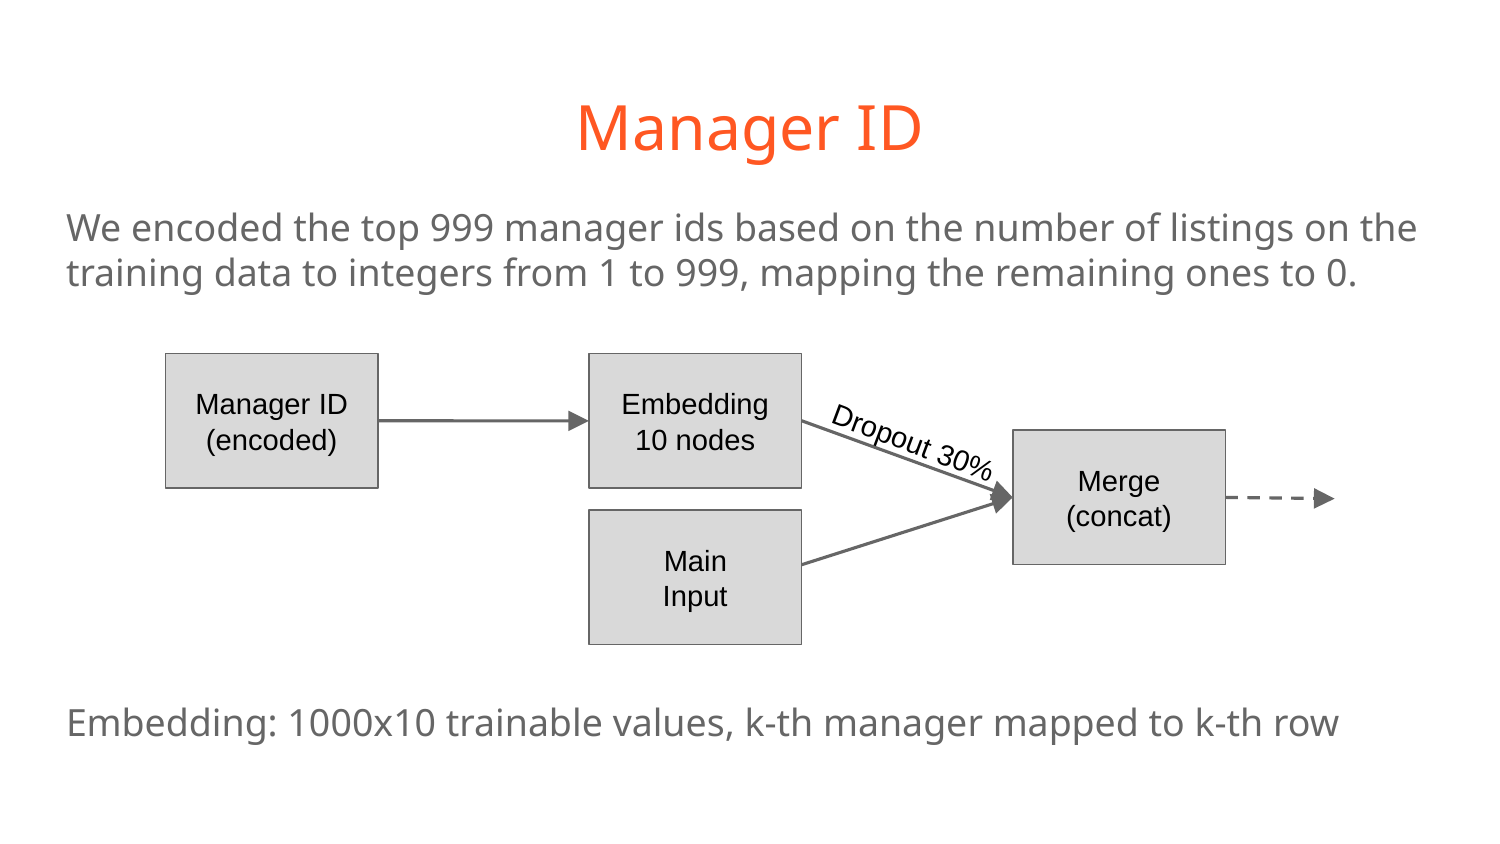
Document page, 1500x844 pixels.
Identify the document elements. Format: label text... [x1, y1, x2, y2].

text_box Merge (concat) [1012, 430, 1226, 565]
list Embedding: 1000x10 trainable values, k-th manager mapped to k-th row [51, 683, 1449, 788]
title Manager ID [51, 72, 1449, 167]
text_box Embedding 10 nodes [589, 353, 802, 488]
list We encoded the top 999 manager ids based on the number of listings on the training data to integers from 1 to 999, mapping the remaining ones to 0. [51, 189, 1449, 315]
text_box Dropout 30% [789, 374, 1025, 545]
text_box Main Input [589, 510, 802, 645]
text_box Manager ID (encoded) [165, 353, 379, 488]
